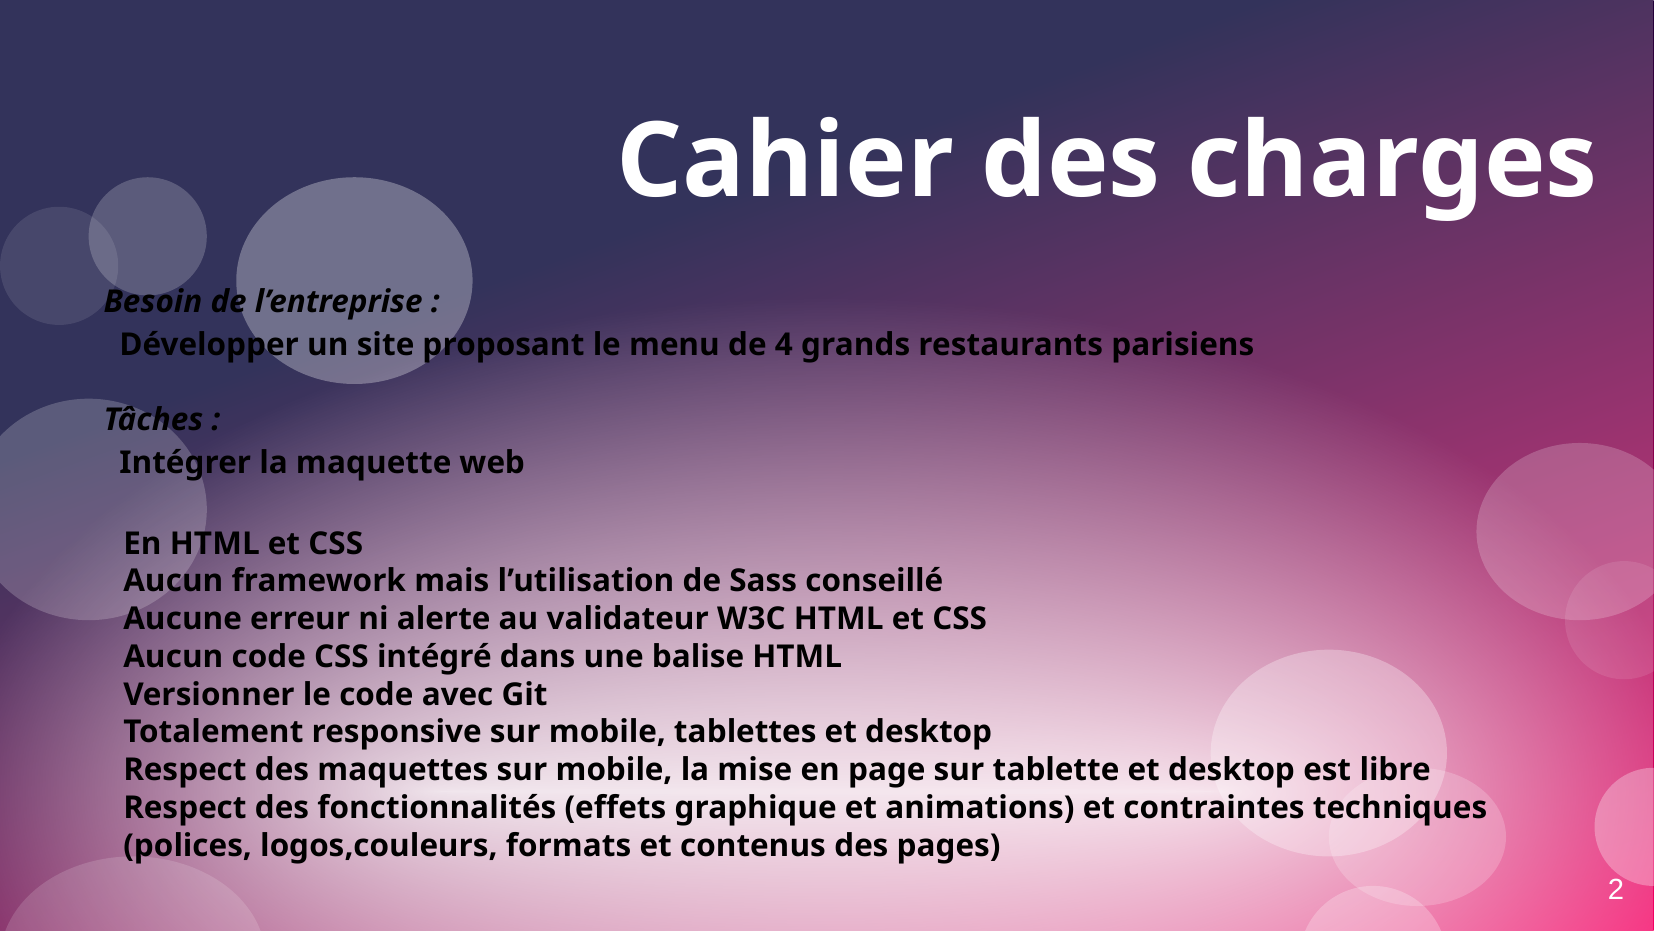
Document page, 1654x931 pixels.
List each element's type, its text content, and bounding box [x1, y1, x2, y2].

text_box Besoin de l’entreprise : Développer un site proposant le menu de 4 grands restaurants parisiens Tâches : Intégrer la maquette web En HTML et CSS Aucun framework mais l’utilisation de Sass conseillé Aucune erreur ni alerte au validateur W3C HTML et CSS Aucun code CSS intégré dans une balise HTML Versionner le code avec Git Totalement responsive sur mobile, tablettes et desktop Respect des maquettes sur mobile, la mise en page sur tablette et desktop est libre Respect des fonctionnalités (effets graphique et animations) et contraintes techniques (polices, logos,couleurs, formats et contenus des pages) [88, 265, 1625, 916]
title Cahier des charges [472, 77, 1654, 237]
